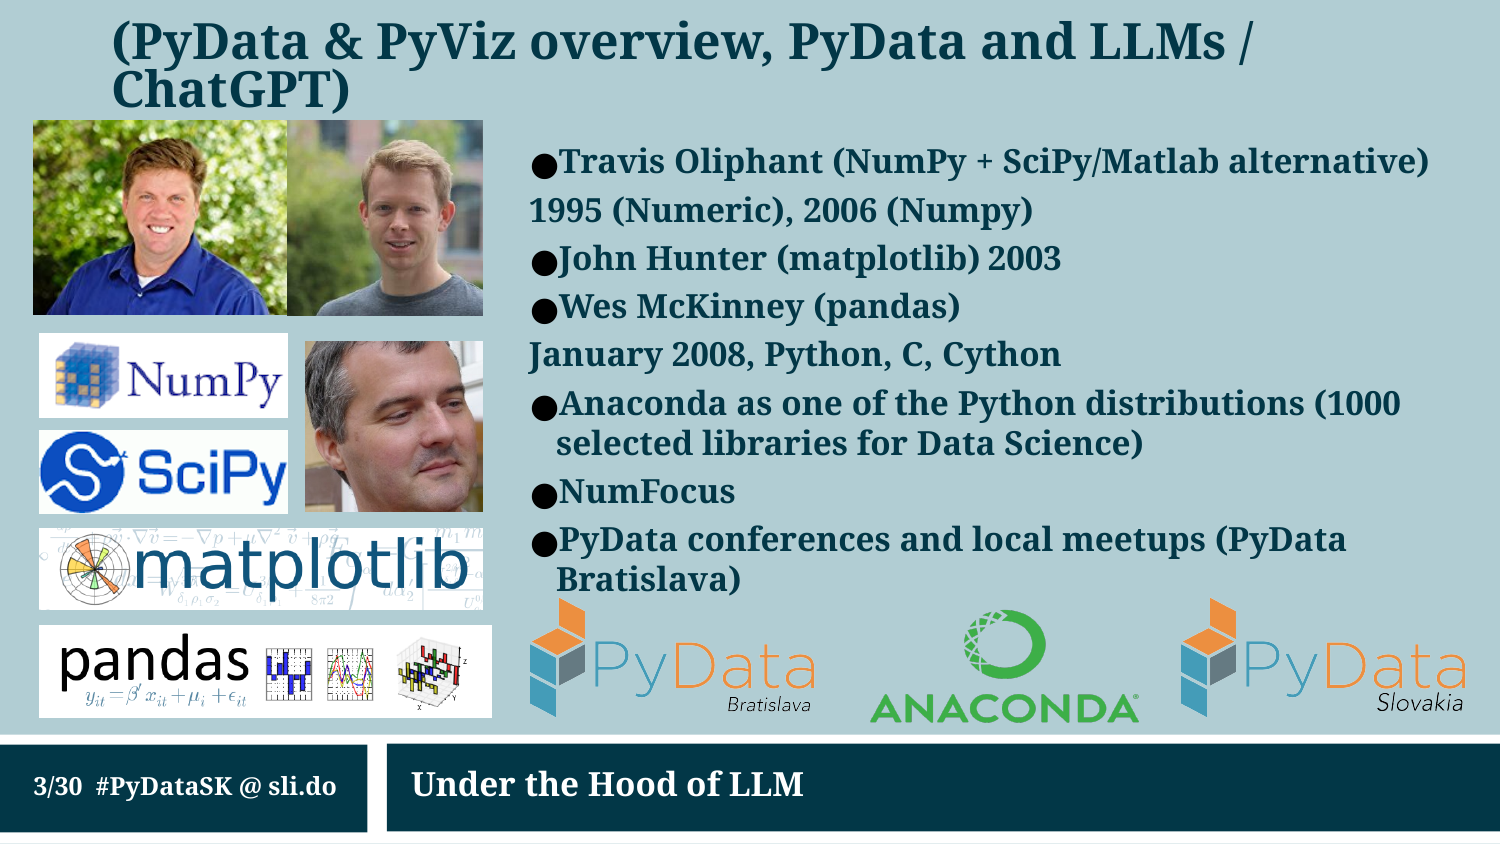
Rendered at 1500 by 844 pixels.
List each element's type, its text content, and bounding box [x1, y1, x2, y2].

picture [39, 430, 288, 514]
picture [305, 341, 483, 512]
picture [1177, 584, 1470, 731]
picture [39, 528, 483, 610]
text_box (PyData & PyViz overview, PyData and LLMs / ChatGPT) [100, 32, 1438, 154]
picture [39, 333, 288, 418]
picture [39, 625, 492, 718]
text_box Travis Oliphant (NumPy + SciPy/Matlab alternative) 1995 (Numeric), 2006 (Numpy) John Hunter (matplotlib) 2003 Wes McKinney (pandas) January 2008, Python, C, Cython Anaconda as one of the Python distributions (1000 selected libraries for Data Science) NumFocus PyData conferences and local meetups (PyData Bratislava) [517, 134, 1500, 574]
text_box 3/30 #PyDataSK @ sli.do [22, 764, 362, 808]
text_box Under the Hood of LLM [400, 740, 1500, 826]
picture [852, 601, 1159, 731]
picture [526, 583, 819, 731]
picture [33, 120, 483, 316]
picture [624, 583, 631, 589]
